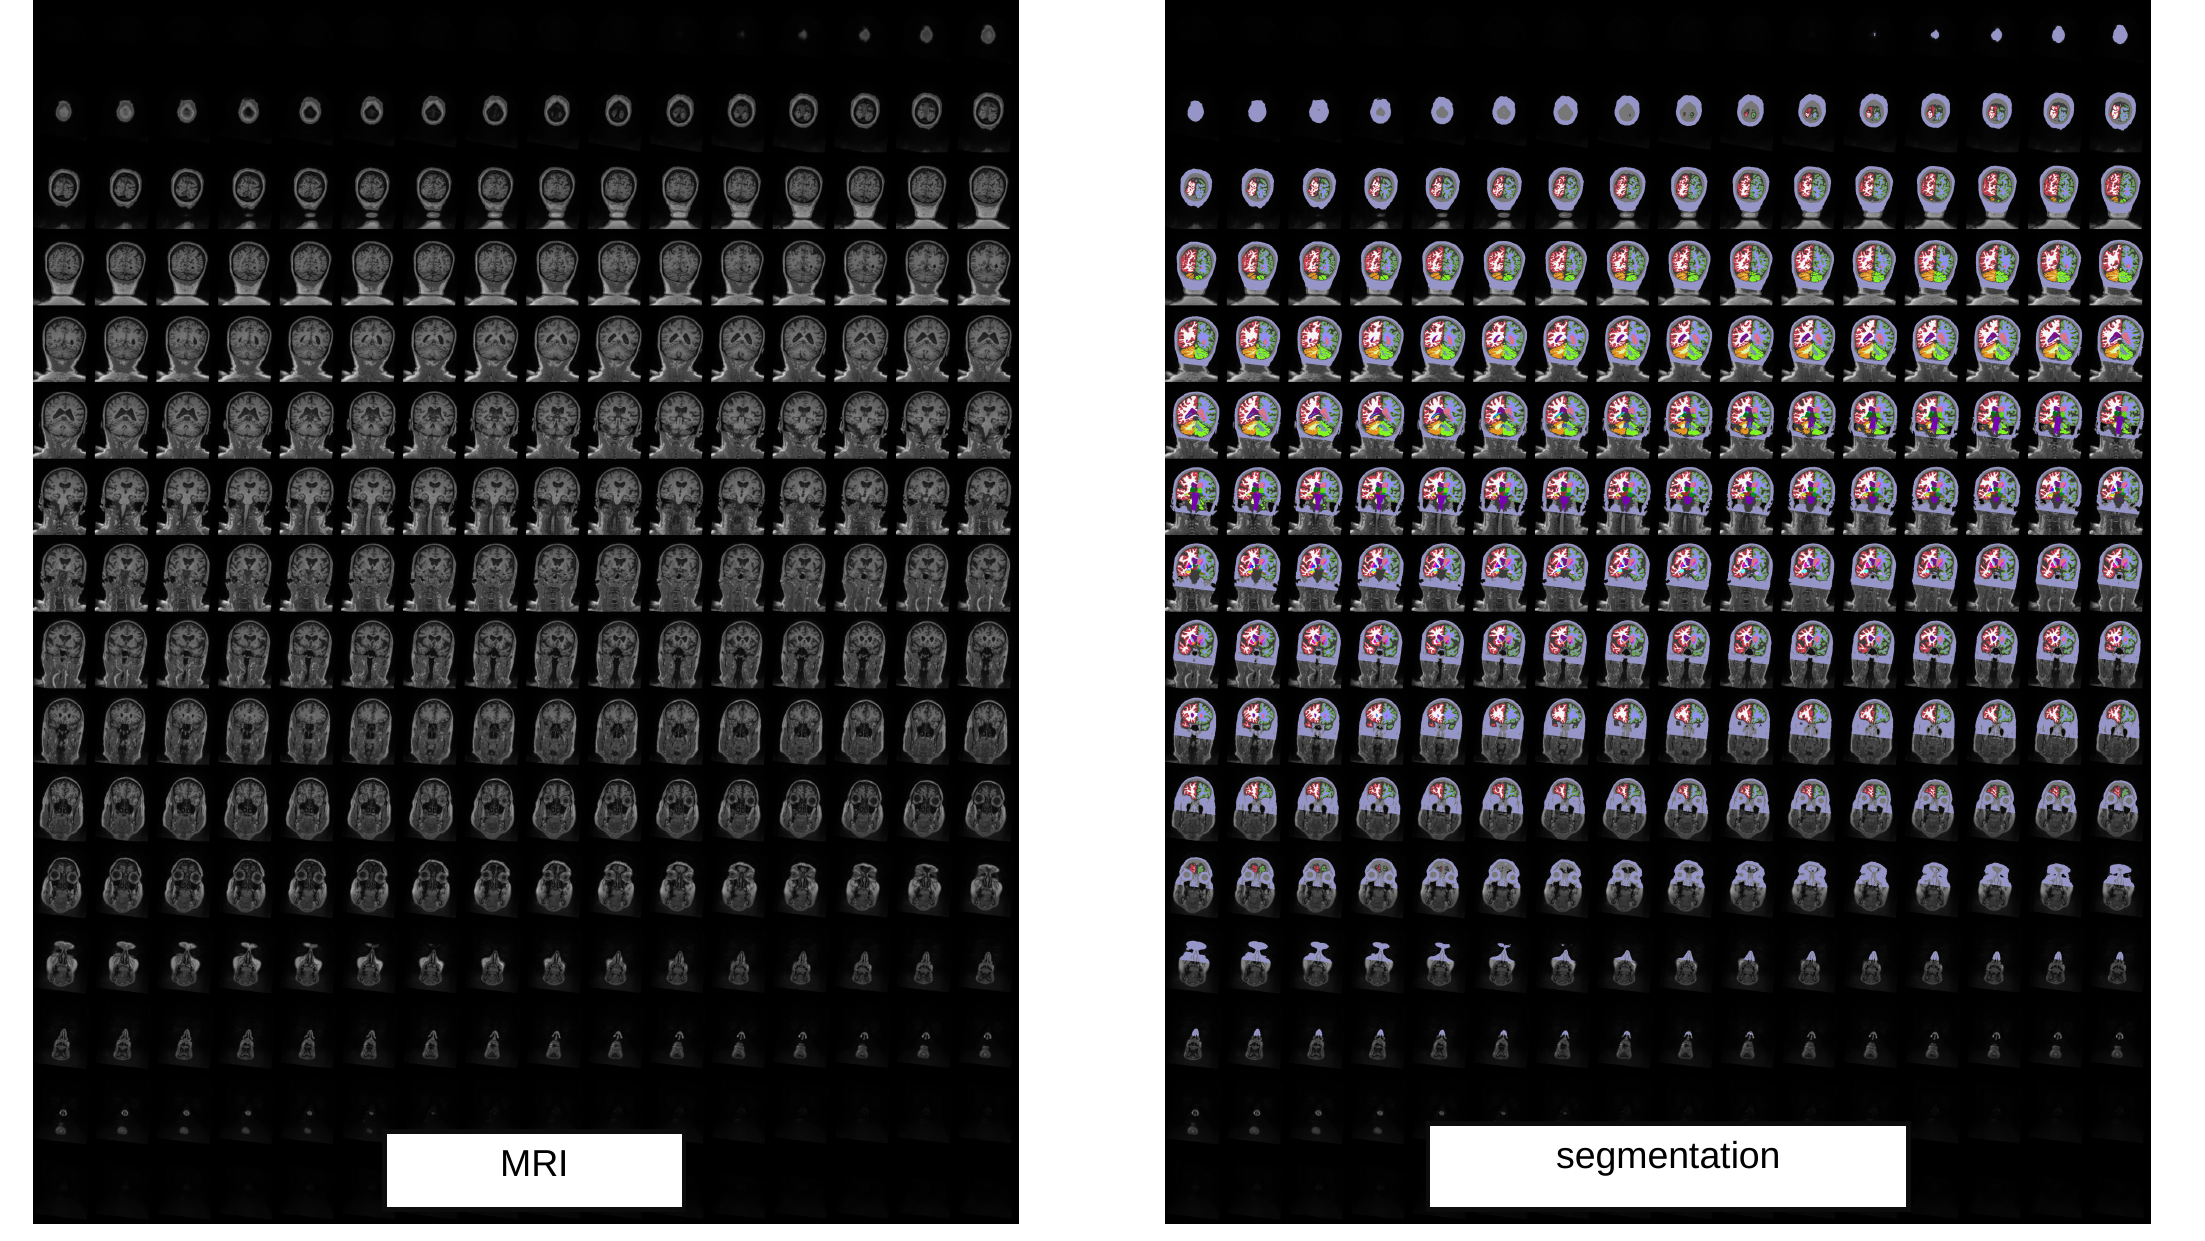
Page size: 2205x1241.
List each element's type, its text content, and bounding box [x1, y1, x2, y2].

picture [33, 0, 1019, 1224]
picture [1165, 0, 2151, 1224]
text_box segmentation [1428, 1123, 1909, 1210]
text_box MRI [384, 1131, 684, 1210]
